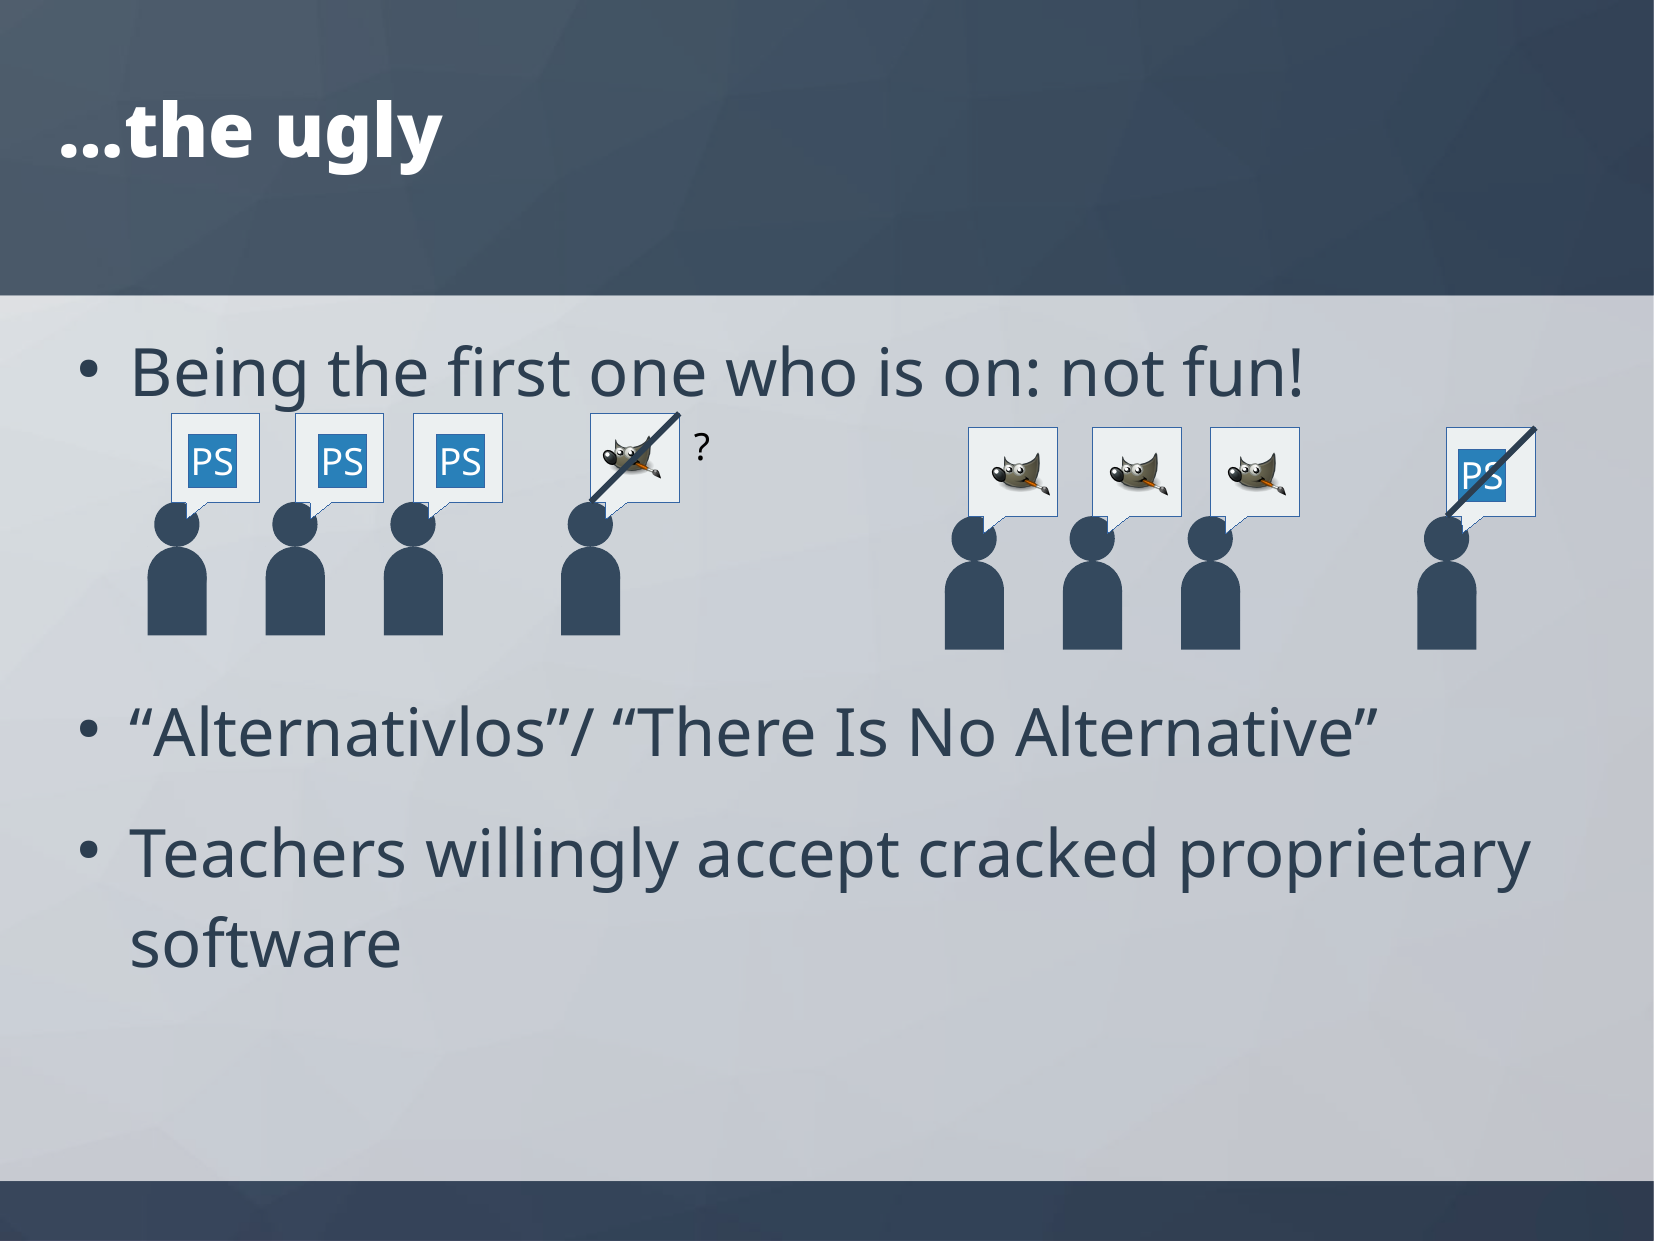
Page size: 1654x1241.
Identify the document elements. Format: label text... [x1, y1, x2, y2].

picture [1109, 442, 1169, 502]
text_box PS [1467, 463, 1506, 502]
text_box [561, 419, 680, 636]
text_box PS [1458, 449, 1506, 499]
text_box [383, 413, 503, 636]
text_box [265, 413, 384, 636]
text_box [590, 413, 674, 497]
picture [991, 442, 1051, 502]
text_box PS [318, 434, 367, 488]
text_box [1181, 427, 1300, 650]
text_box [147, 413, 260, 636]
text_box [1062, 427, 1182, 650]
picture [613, 436, 662, 485]
picture [602, 425, 662, 485]
text_box ? [679, 413, 768, 476]
list Being the first one who is on: not fun! “Alternativlos”/ “There Is No Alternative” Teachers willingly accept cracked proprietary software [59, 324, 1595, 1152]
text_box [1417, 433, 1536, 650]
text_box PS [188, 434, 237, 488]
text_box [944, 427, 1058, 650]
title …the ugly [59, 49, 1595, 207]
picture [1227, 442, 1287, 502]
text_box [1446, 427, 1530, 511]
text_box PS [436, 434, 485, 488]
